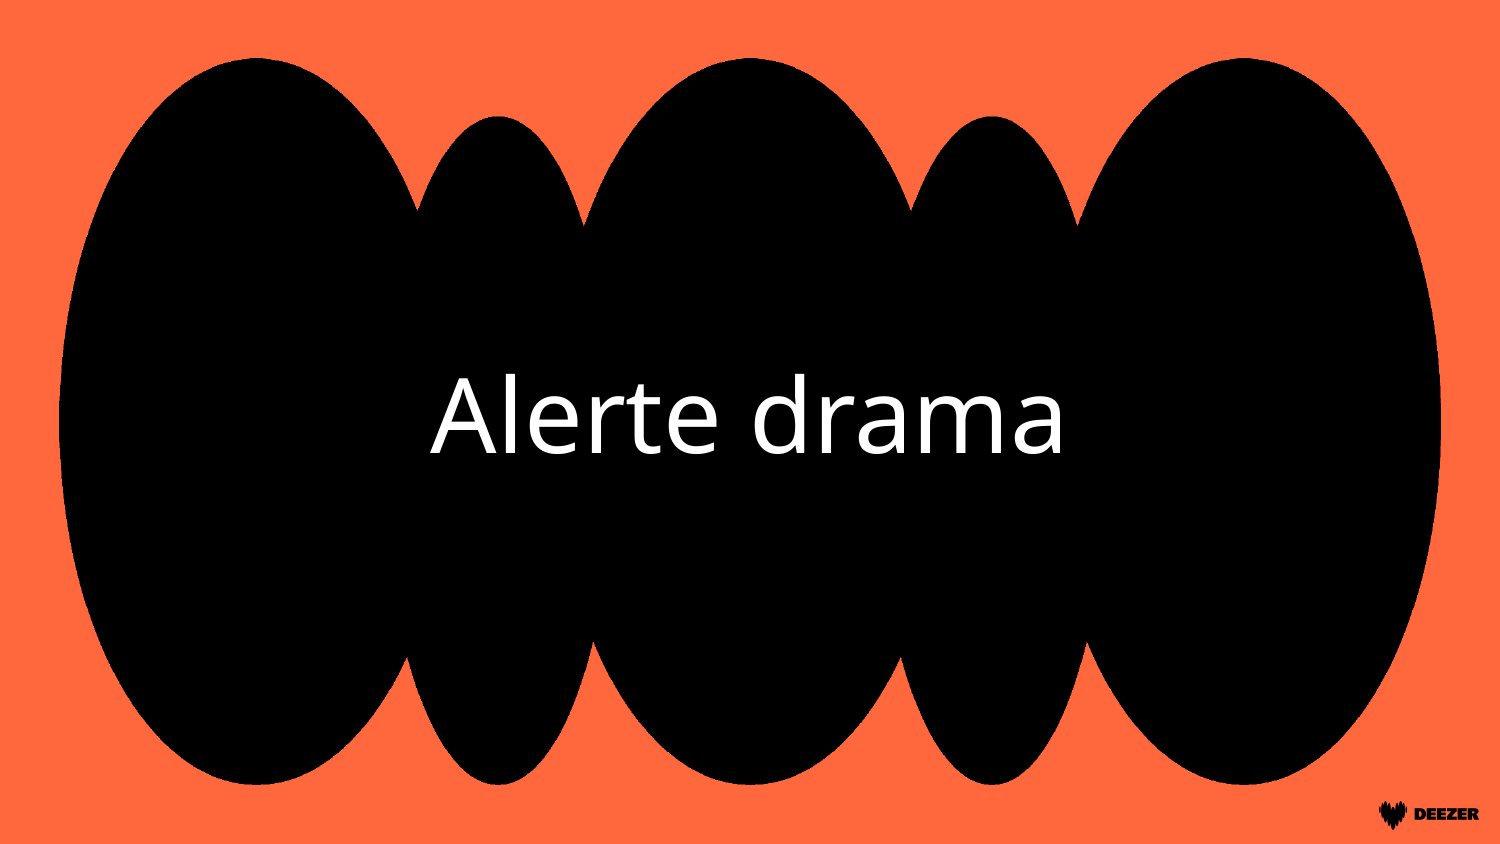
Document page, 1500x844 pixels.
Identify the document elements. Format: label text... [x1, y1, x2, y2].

picture [1379, 801, 1479, 830]
title Alerte drama [241, 233, 1259, 611]
picture [59, 58, 1441, 785]
